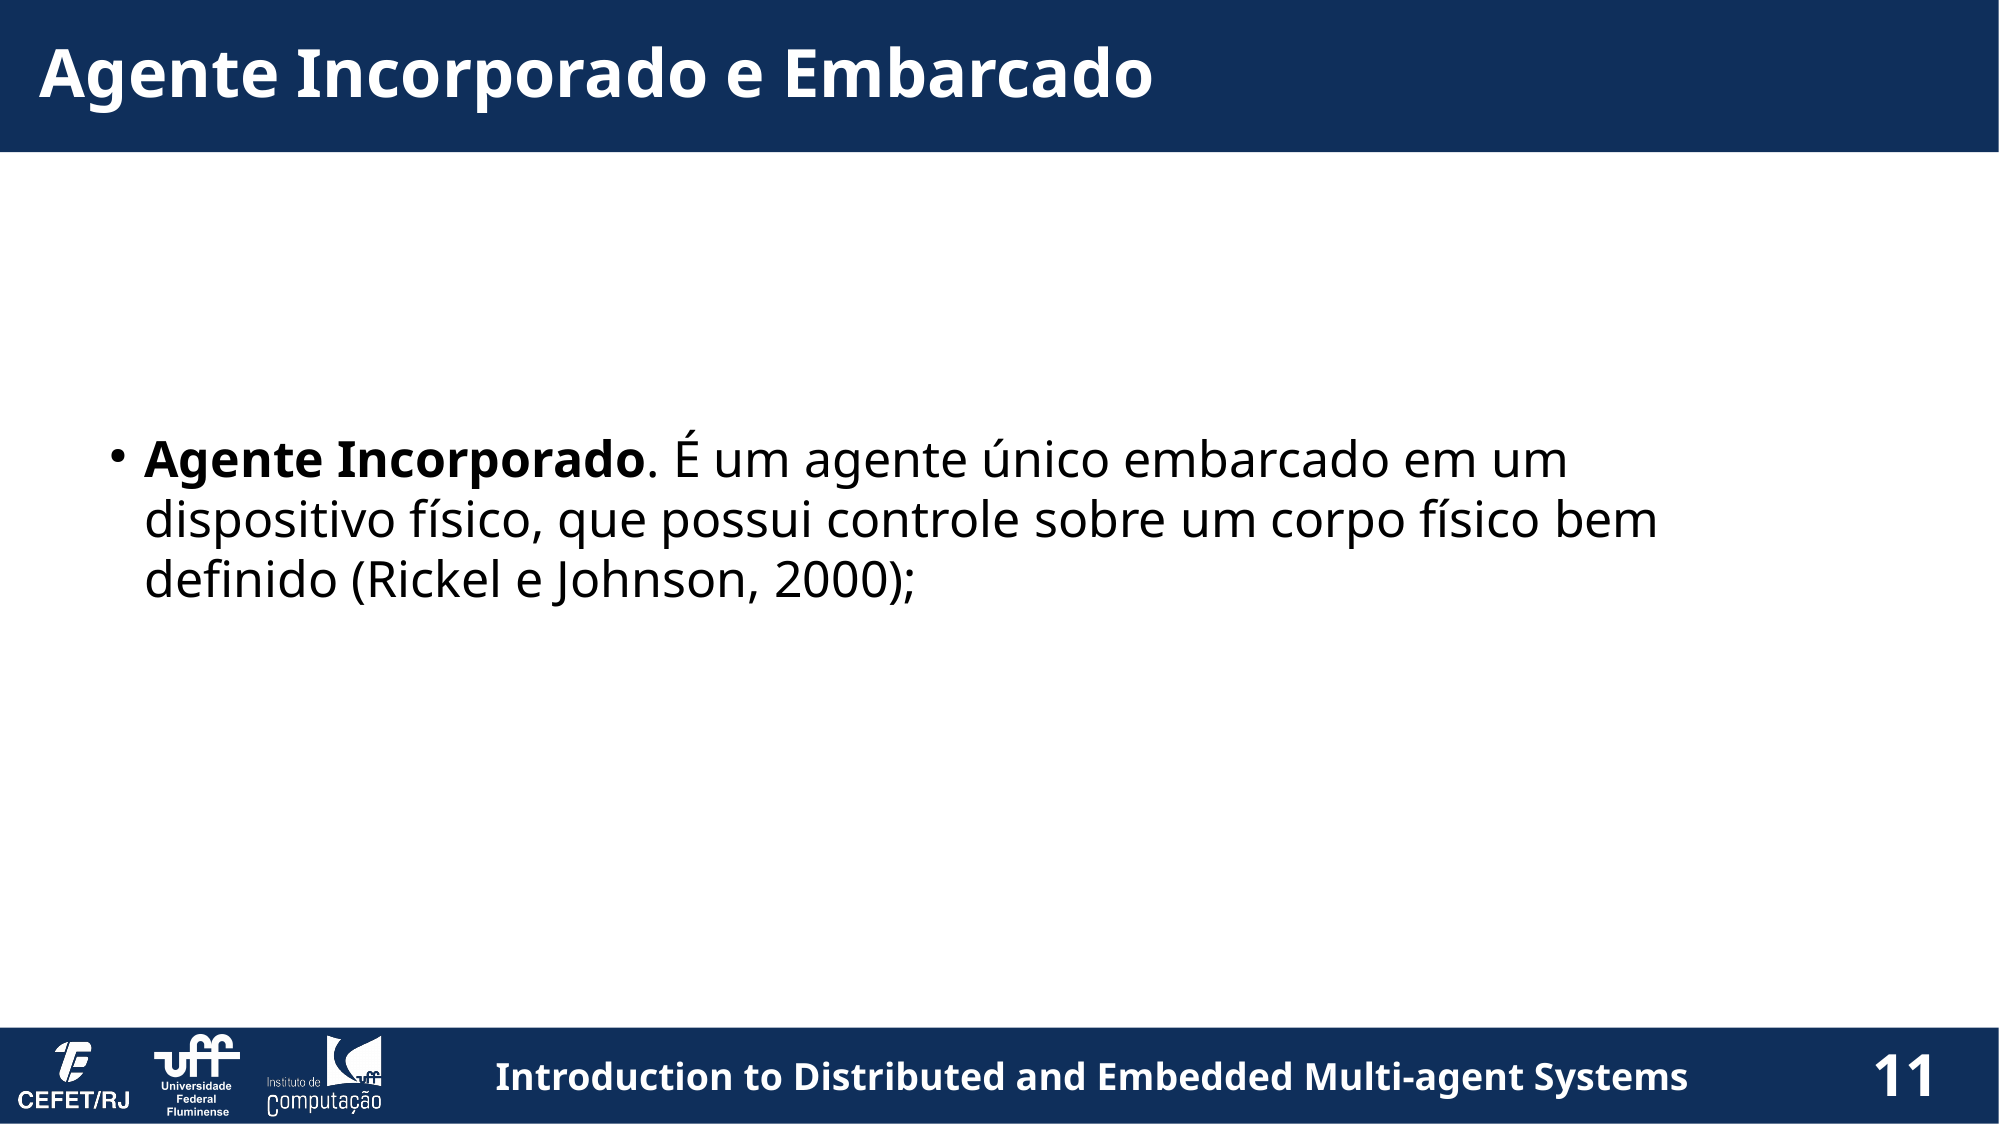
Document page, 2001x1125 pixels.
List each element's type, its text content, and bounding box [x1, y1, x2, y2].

picture [153, 1033, 241, 1121]
picture [18, 1021, 129, 1125]
picture [265, 1033, 383, 1117]
text_box Agente Incorporado. É um agente único embarcado em um dispositivo físico, que possui controle sobre um corpo físico bem definido (Rickel e Johnson, 2000); [94, 240, 1819, 736]
text_box Agente Incorporado e Embarcado [25, 23, 1999, 119]
